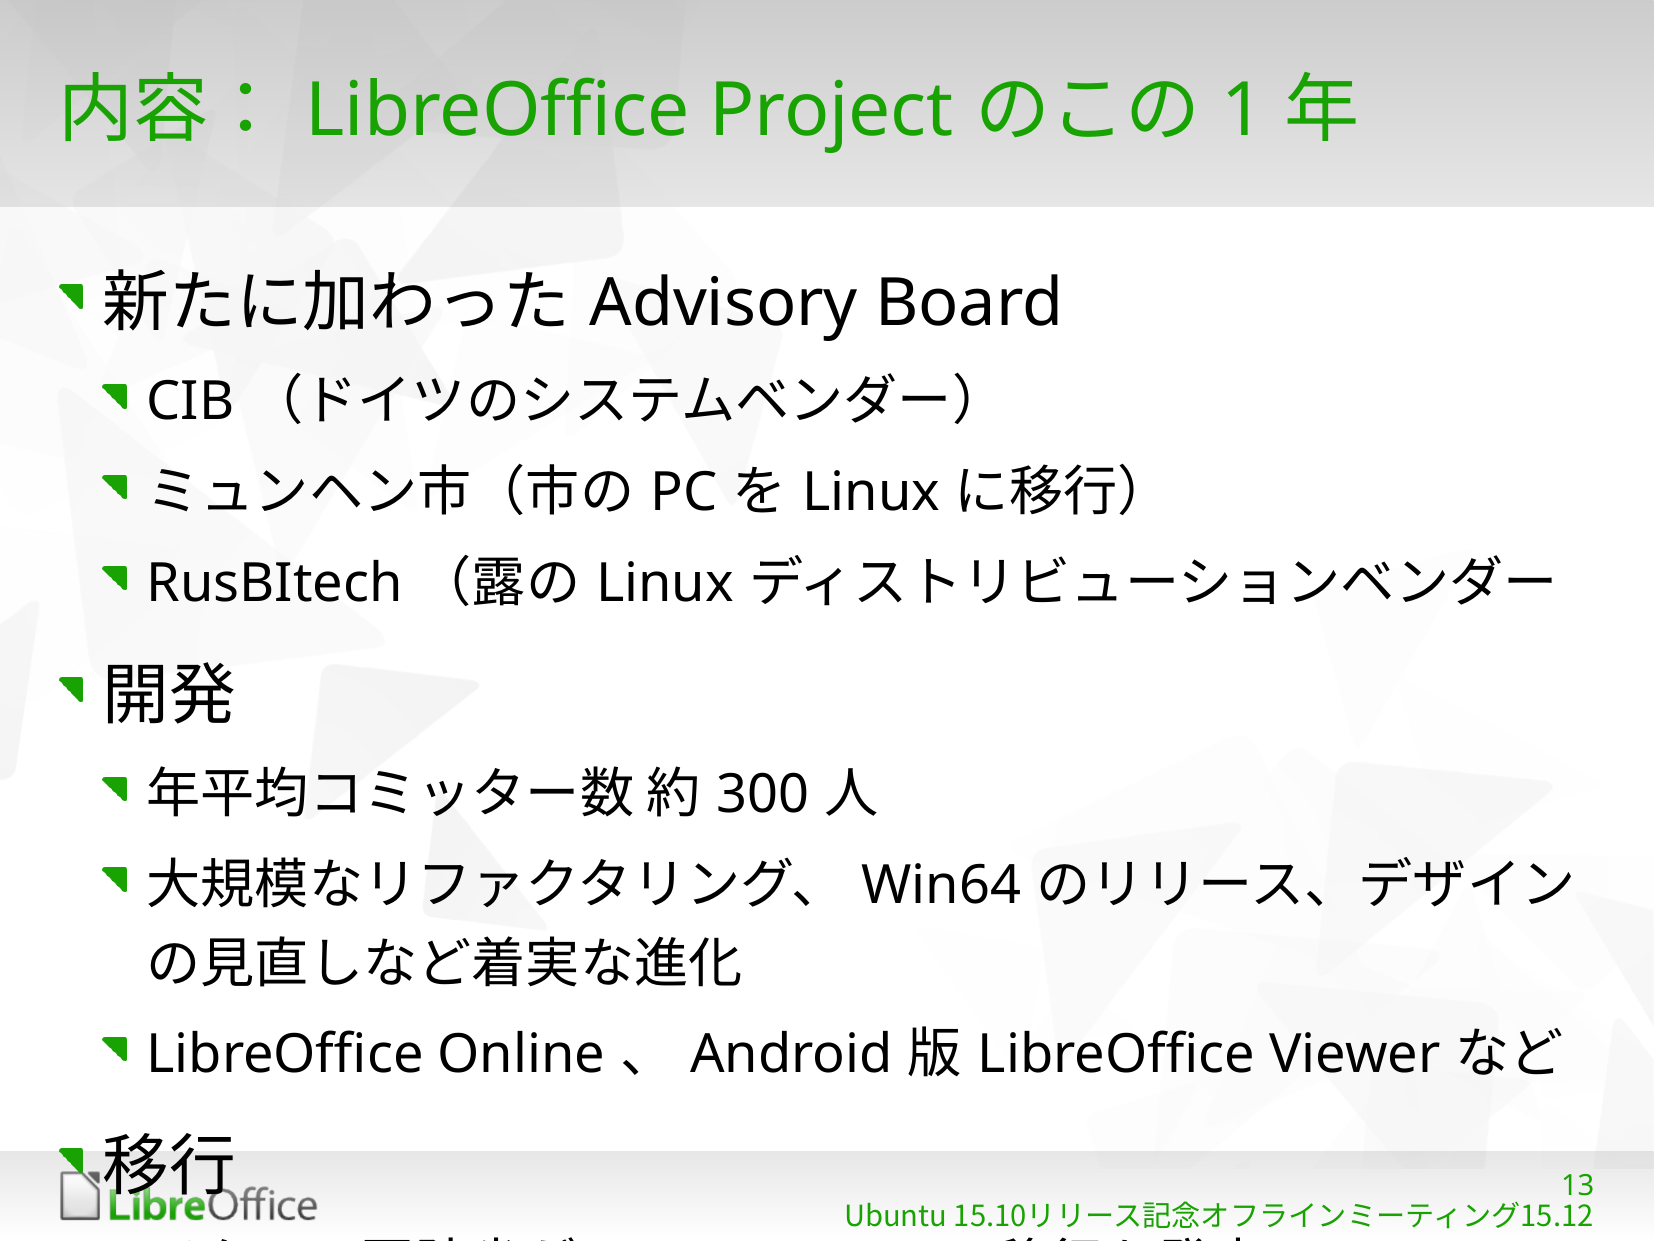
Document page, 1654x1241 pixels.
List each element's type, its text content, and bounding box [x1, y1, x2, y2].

picture [41, 1148, 337, 1240]
list 新たに加わったAdvisory Board CIB（ドイツのシステムベンダー） ミュンヘン市（市のPCをLinuxに移行） RusBItech（露のLinuxディストリビューションベンダー 開発 年平均コミッター数 約300人 大規模なリファクタリング、Win64のリリース、デザインの見直しなど着実な進化 LibreOffice Online、Android版LibreOffice Viewerなど 移行 イタリア国防省がLibreOfficeへの移行を発表 TDF認定イタリアNGO LibreItaliaとの共同プロジェクト 3年の移行過程での成果物はすべてオープンに [59, 248, 1595, 1136]
picture [143, 1169, 159, 1179]
title 内容：LibreOffice Projectのこの1年 [59, 29, 1595, 178]
picture [915, 548, 1654, 1169]
picture [0, 0, 783, 931]
